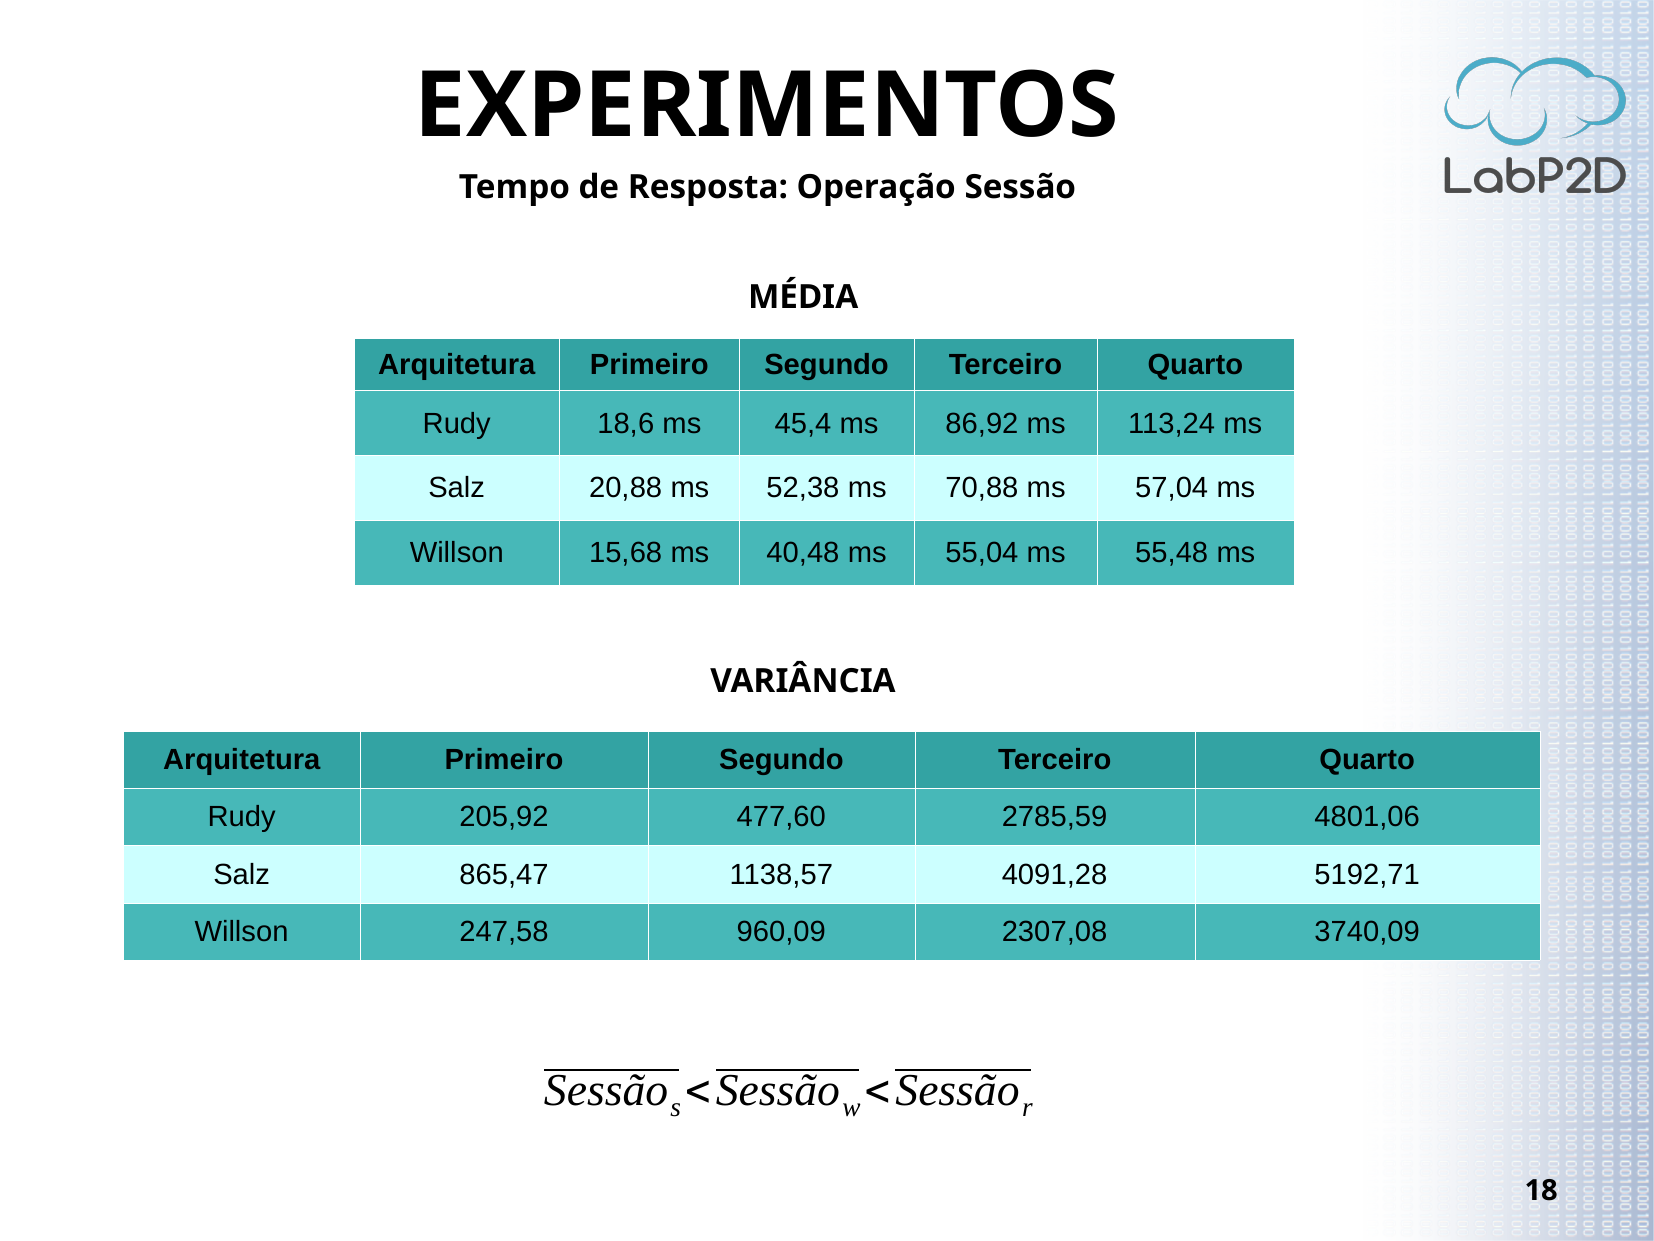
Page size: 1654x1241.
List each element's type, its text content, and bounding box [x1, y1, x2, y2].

table_header Segundo [649, 732, 915, 788]
table_cell 18,6 ms [560, 391, 739, 455]
table_cell 4801,06 [1196, 789, 1540, 845]
table_cell 45,4 ms [740, 391, 914, 455]
table_cell 55,48 ms [1098, 521, 1294, 585]
table_cell 477,60 [649, 789, 915, 845]
table_cell 113,24 ms [1098, 391, 1294, 455]
table_header Primeiro [560, 339, 739, 390]
picture [1360, 1, 1654, 1240]
table_cell Salz [124, 846, 360, 903]
chart [536, 1064, 1040, 1123]
table_cell Rudy [355, 391, 559, 455]
table_cell Rudy [124, 789, 360, 845]
table_header Segundo [740, 339, 914, 390]
table_cell 70,88 ms [915, 456, 1097, 520]
table_header Arquitetura [355, 339, 559, 390]
table_cell 57,04 ms [1098, 456, 1294, 520]
table_cell Willson [355, 521, 559, 585]
table_cell Salz [355, 456, 559, 520]
text_box VARIÂNCIA [401, 649, 1205, 703]
table_cell 205,92 [361, 789, 648, 845]
table_cell 1138,57 [649, 846, 915, 903]
table_cell 2785,59 [916, 789, 1195, 845]
table_cell 52,38 ms [740, 456, 914, 520]
table_header Terceiro [916, 732, 1195, 788]
table_cell 247,58 [361, 904, 648, 960]
table_cell 86,92 ms [915, 391, 1097, 455]
table_cell 4091,28 [916, 846, 1195, 903]
table_cell 20,88 ms [560, 456, 739, 520]
text_box MÉDIA [401, 265, 1205, 319]
table_cell 40,48 ms [740, 521, 914, 585]
table_header Arquitetura [124, 732, 360, 788]
table_cell 2307,08 [916, 904, 1195, 960]
table_header Primeiro [361, 732, 648, 788]
table_cell 865,47 [361, 846, 648, 903]
table_cell 5192,71 [1196, 846, 1540, 903]
table_header Terceiro [915, 339, 1097, 390]
table_header Quarto [1196, 732, 1540, 788]
title EXPERIMENTOS Tempo de Resposta: Operação Sessão [82, 19, 1453, 227]
table_cell 15,68 ms [560, 521, 739, 585]
table_cell 960,09 [649, 904, 915, 960]
table_header Quarto [1098, 339, 1294, 390]
table_cell Willson [124, 904, 360, 960]
table_cell 55,04 ms [915, 521, 1097, 585]
table_cell 3740,09 [1196, 904, 1540, 960]
